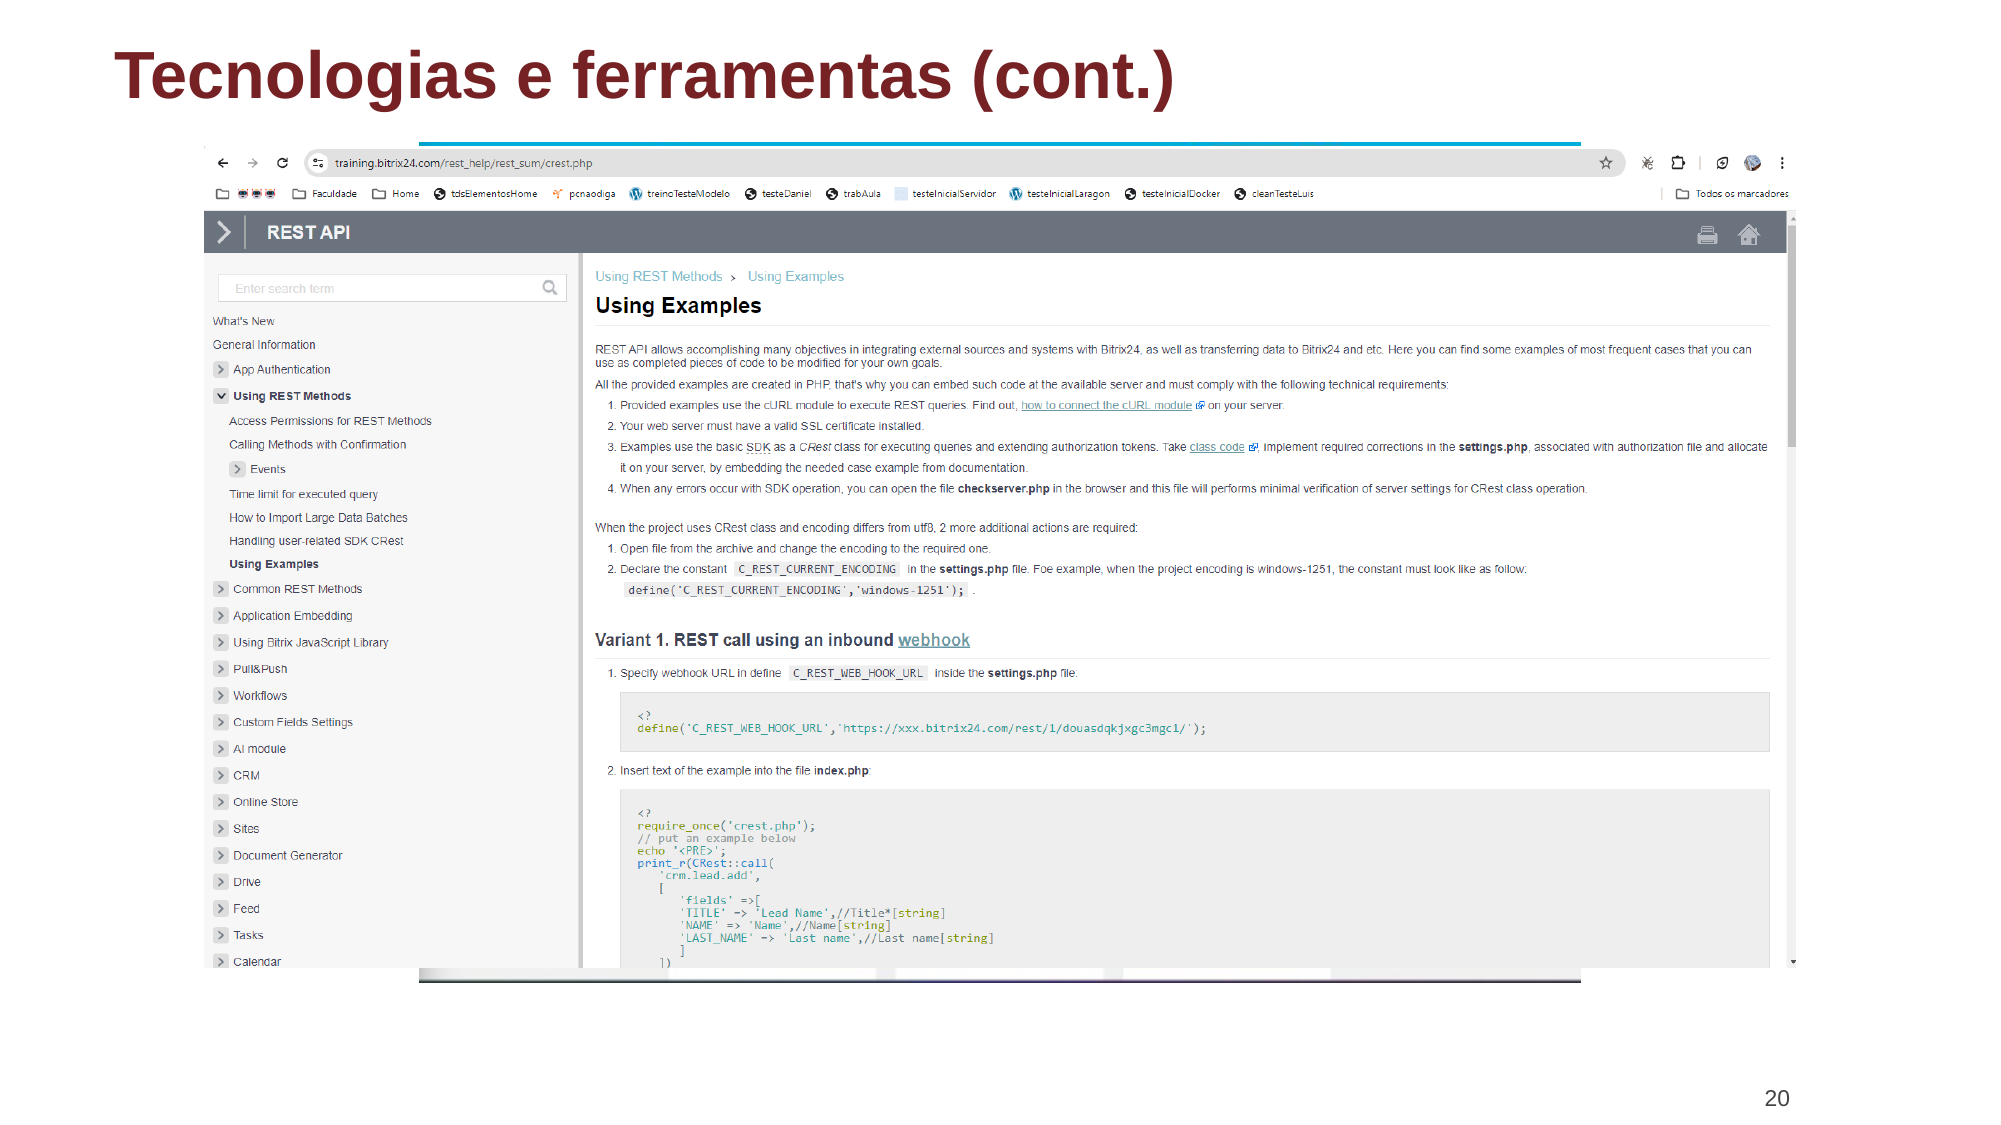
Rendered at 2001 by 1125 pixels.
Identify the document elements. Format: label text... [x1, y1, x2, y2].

text_box [1749, 1075, 1901, 1113]
title Tecnologias e ferramentas (cont.) [99, 1, 1901, 121]
picture [204, 142, 1796, 983]
